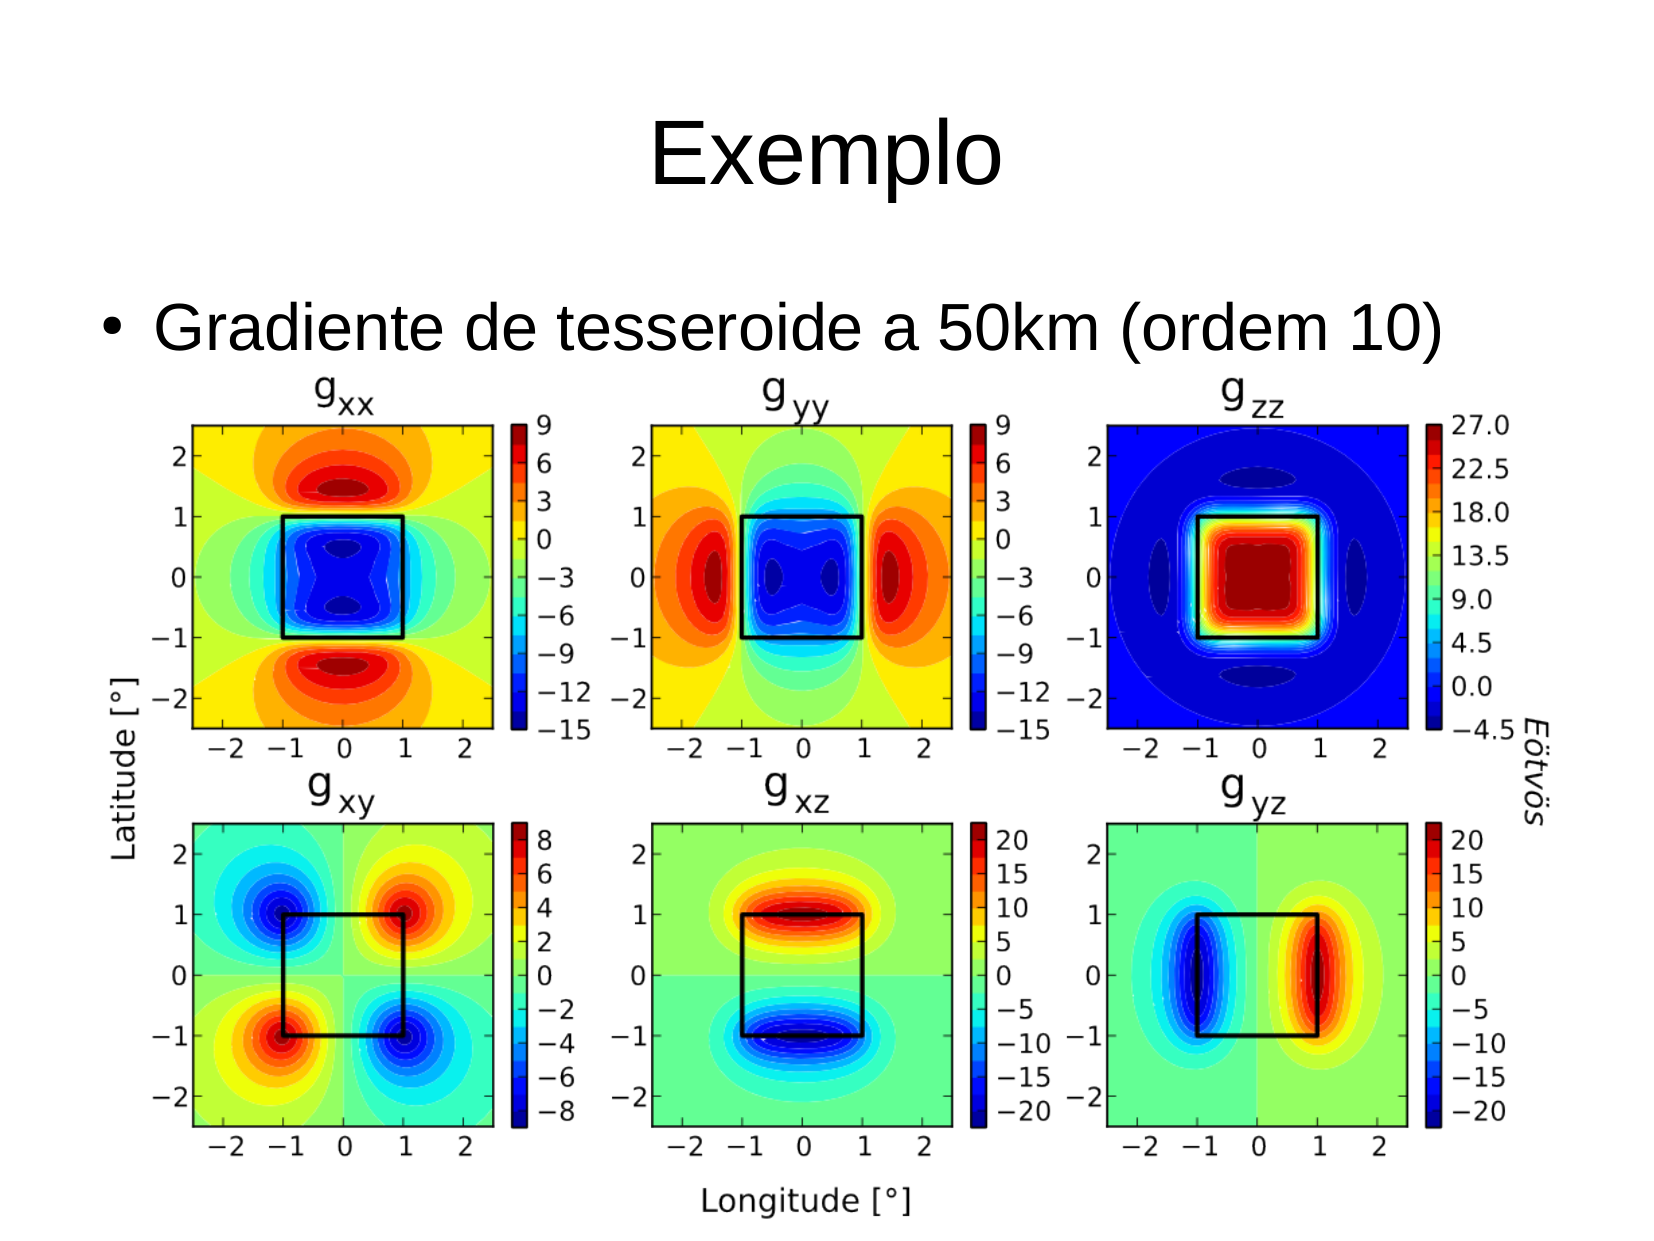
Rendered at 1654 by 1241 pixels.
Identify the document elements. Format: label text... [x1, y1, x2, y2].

title Exemplo [82, 49, 1571, 257]
list Gradiente de tesseroide a 50km (ordem 10) [82, 290, 1538, 333]
picture [78, 333, 1578, 1241]
